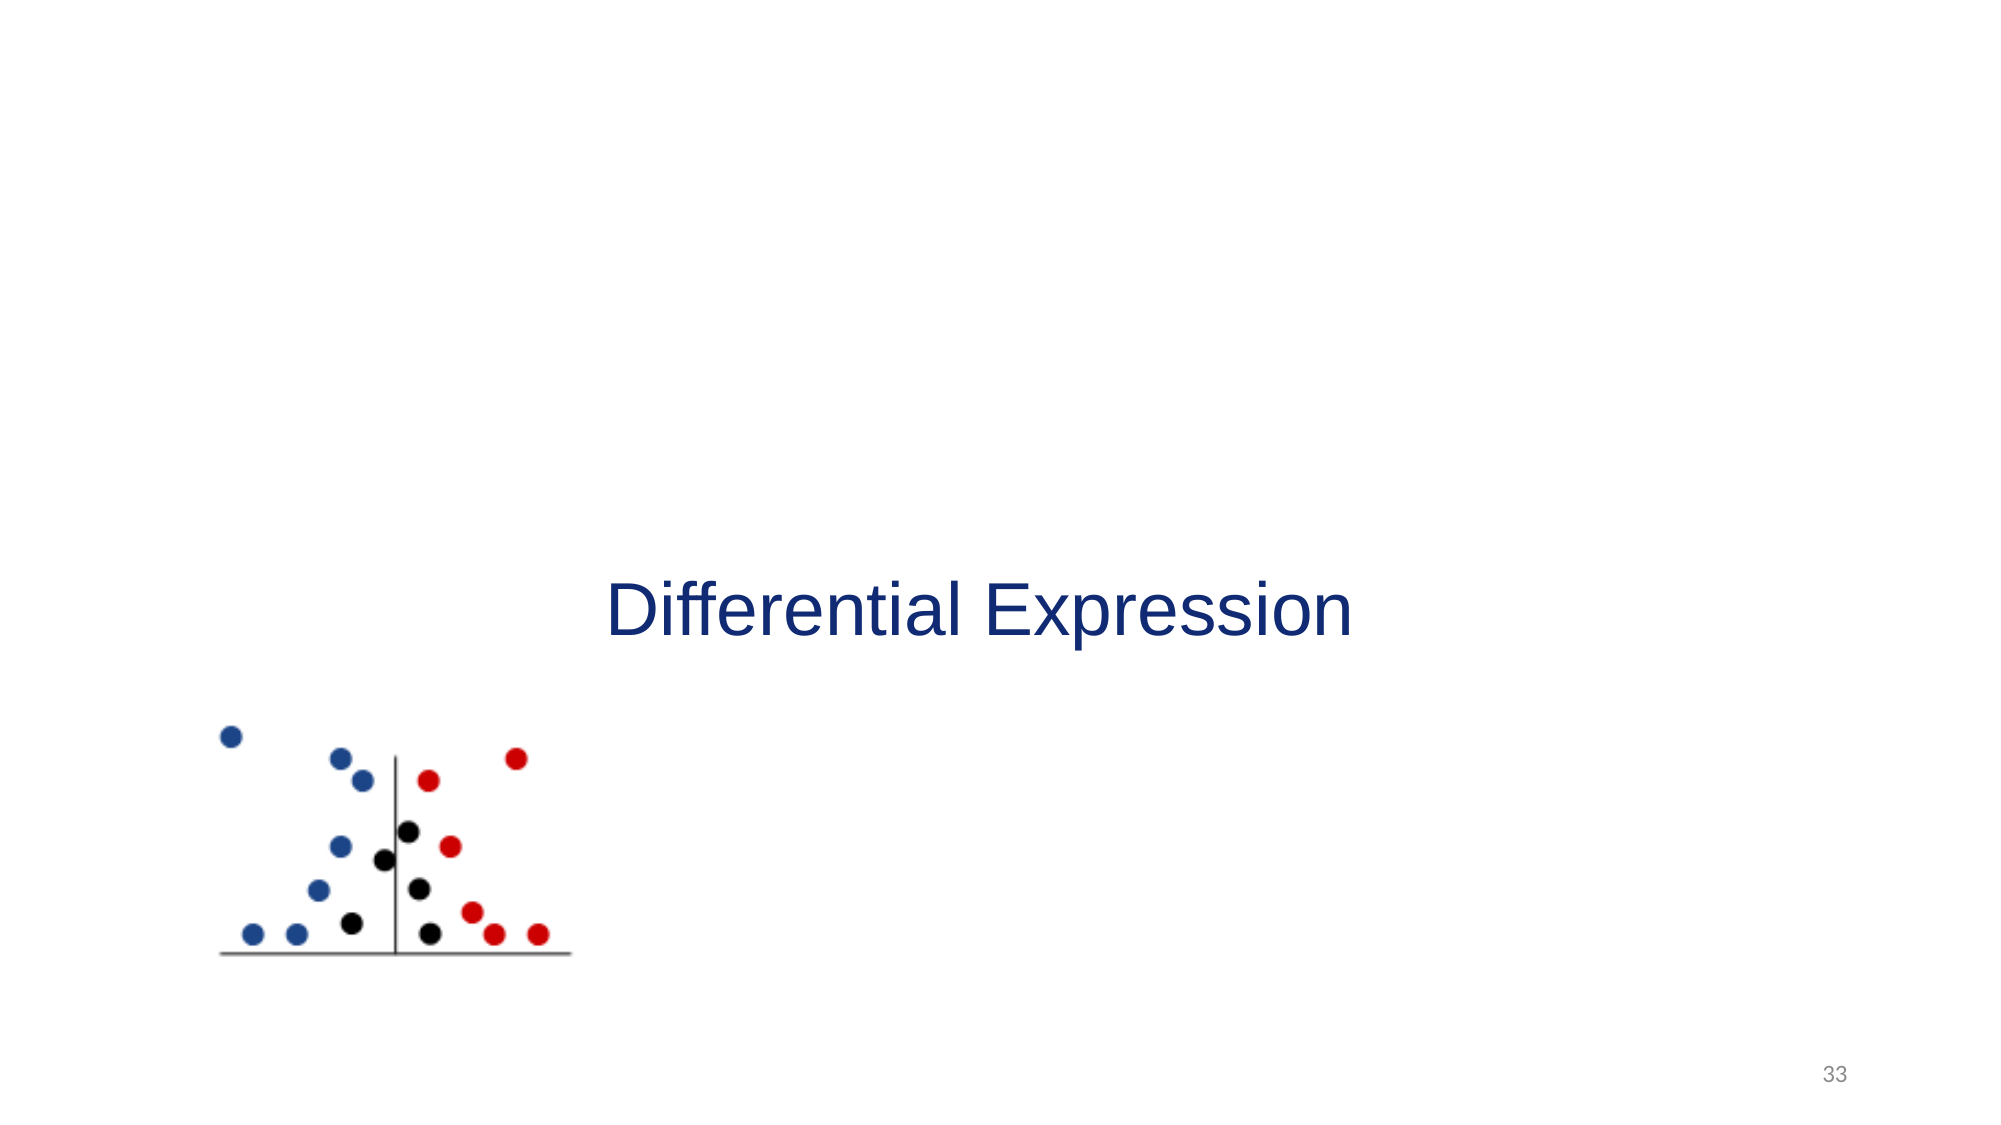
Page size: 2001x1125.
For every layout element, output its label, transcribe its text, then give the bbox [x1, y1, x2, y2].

text_box <number> [1412, 1042, 1863, 1103]
text_box Differential Expression [566, 507, 1394, 658]
picture [188, 696, 662, 1040]
